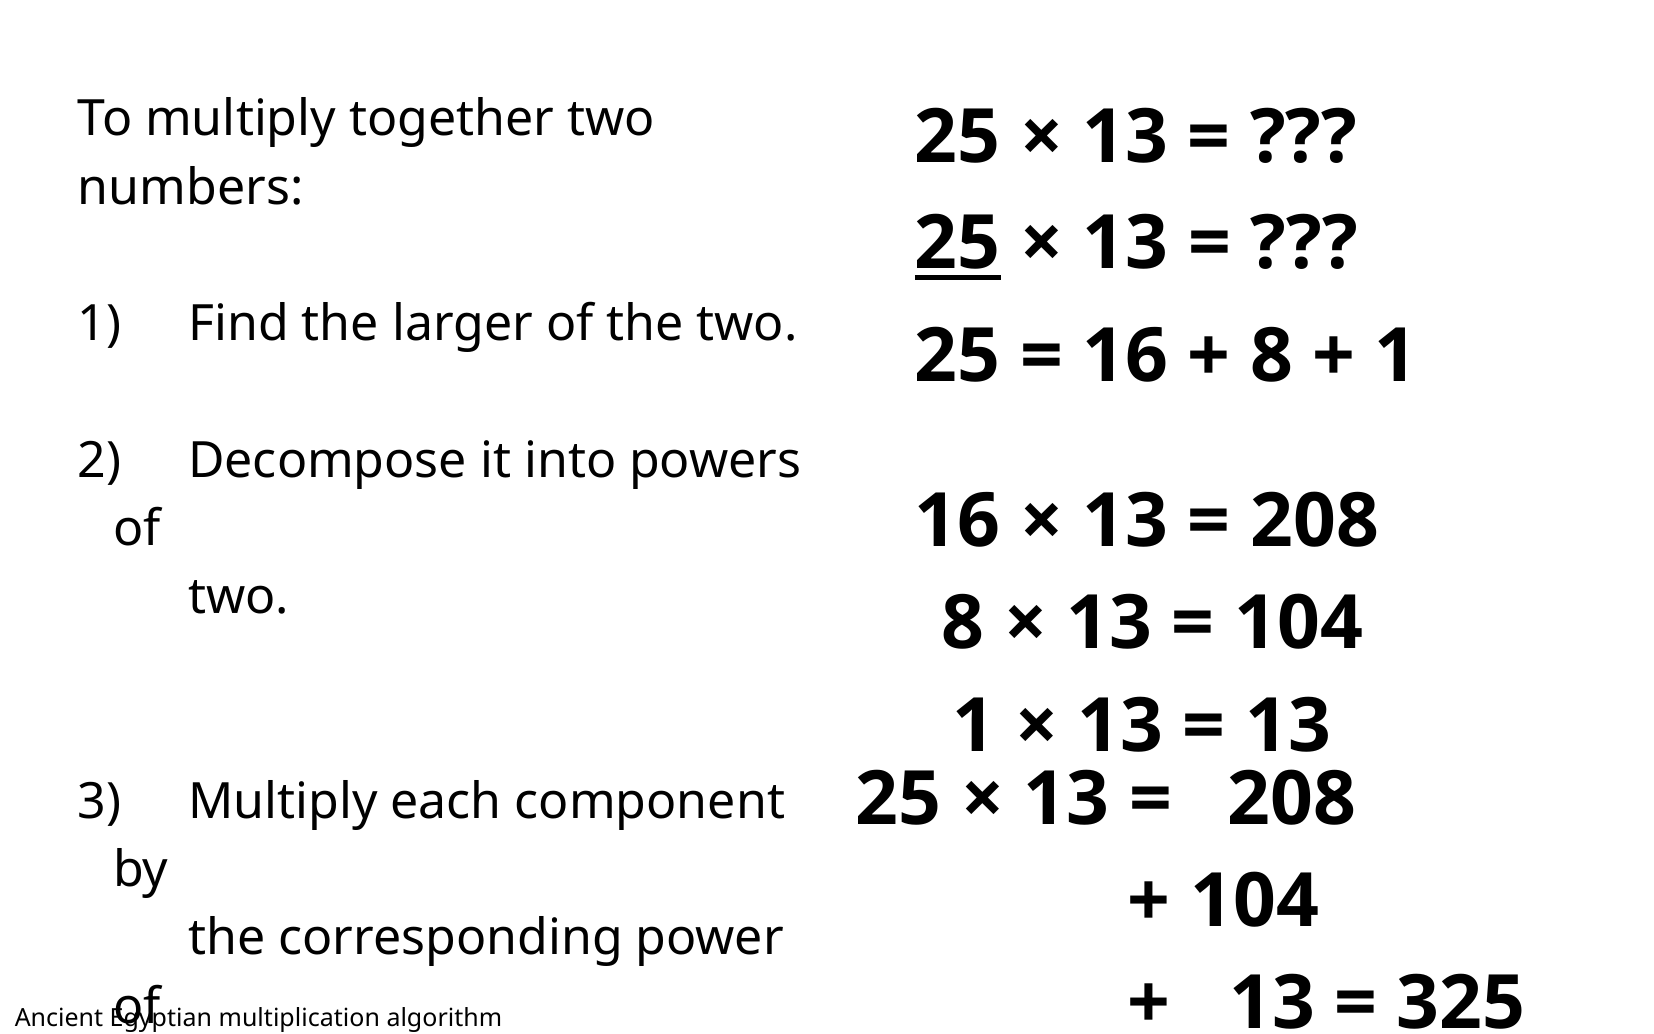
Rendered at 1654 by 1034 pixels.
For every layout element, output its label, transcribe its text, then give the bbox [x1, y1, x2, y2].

text_box 25 × 13 = 208 + 104 + 13 = 325 [840, 736, 1653, 987]
text_box 25 = 16 + 8 + 1 [900, 293, 1576, 387]
text_box 16 × 13 = 208 8 × 13 = 104 1 × 13 = 13 [900, 458, 1576, 710]
text_box Ancient Egyptian multiplication algorithm [0, 992, 713, 1034]
text_box 25 × 13 = ??? [900, 181, 1576, 275]
text_box 25 × 13 = ??? [900, 75, 1576, 169]
text_box To multiply together two numbers: Find the larger of the two. Decompose it into powers of two. Multiply each component by the corresponding power of two. Add these together to find the multiple. [63, 75, 851, 976]
